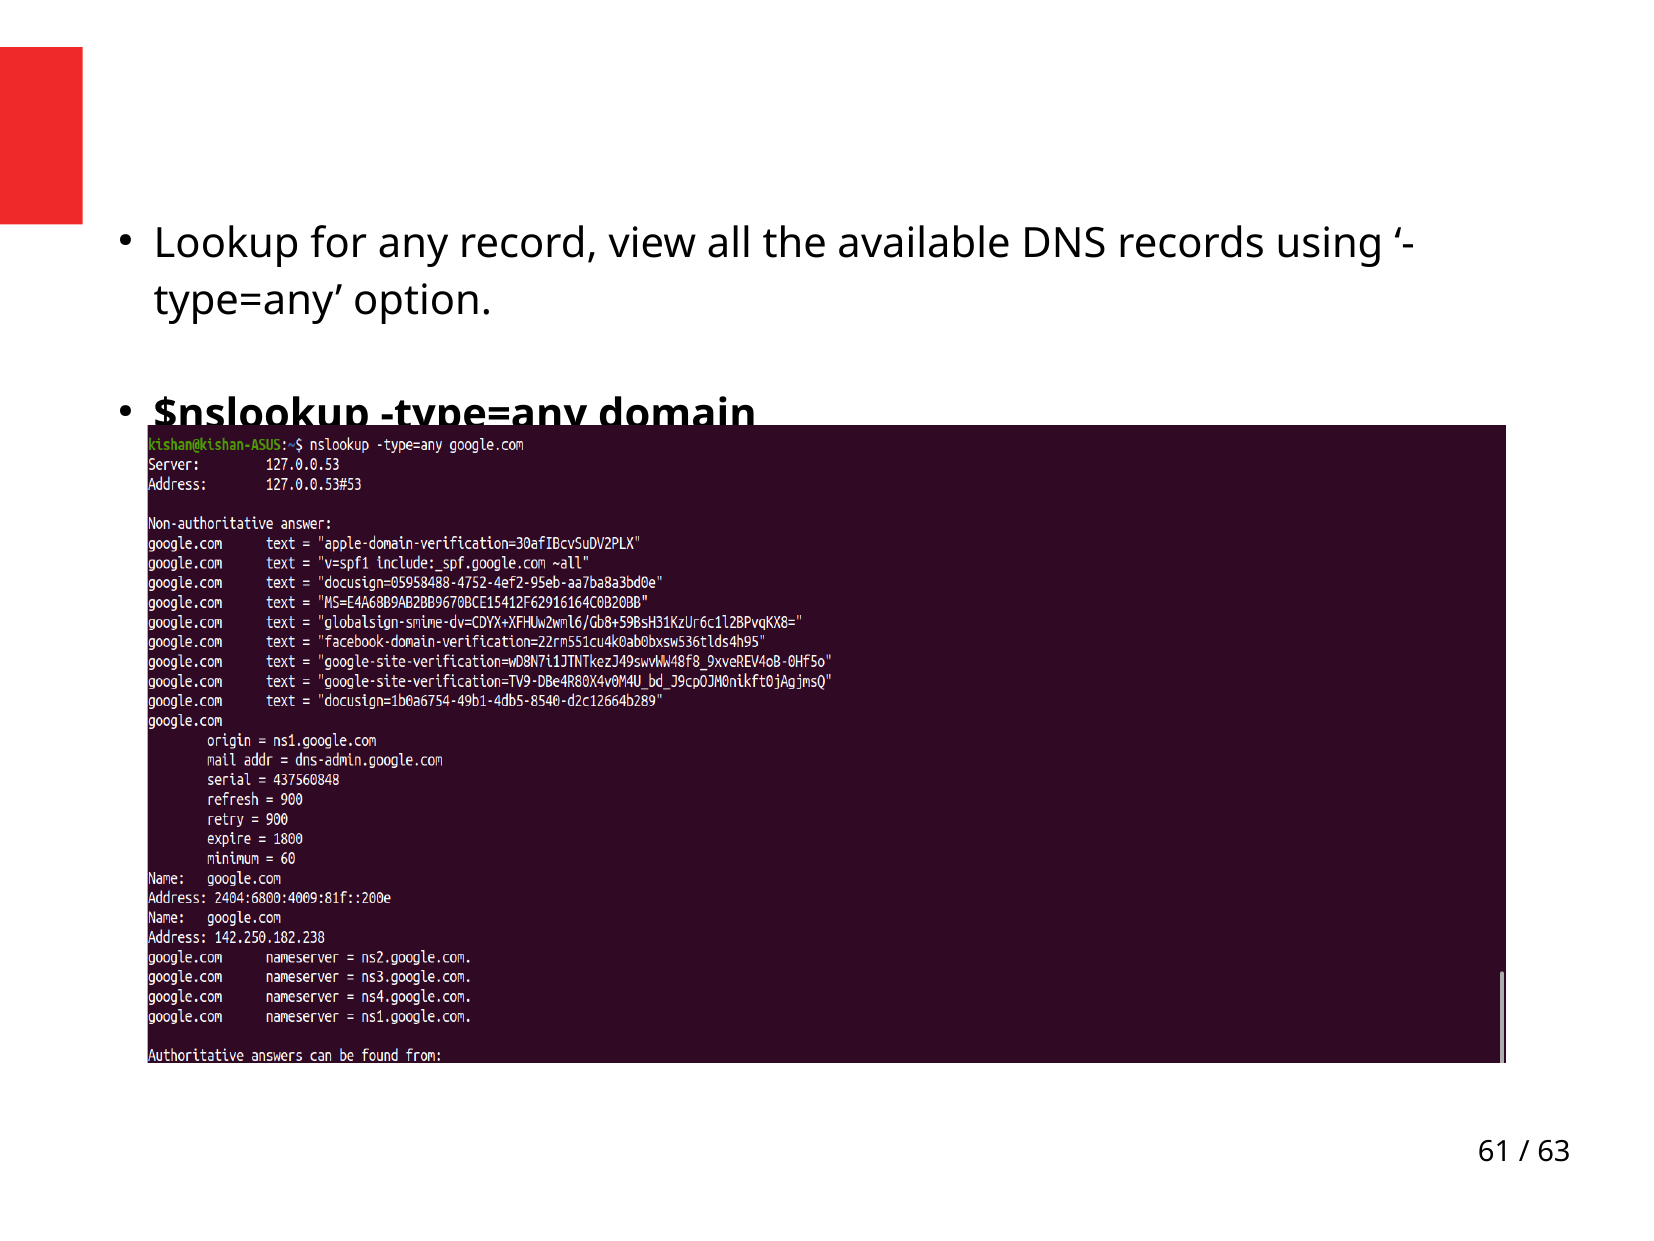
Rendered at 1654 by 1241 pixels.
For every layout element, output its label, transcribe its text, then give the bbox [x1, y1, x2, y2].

subtitle Lookup for any record, view all the available DNS records using ‘-type=any’ option. $nslookup -type=any domain [118, 212, 1536, 1241]
picture [147, 425, 1506, 1063]
